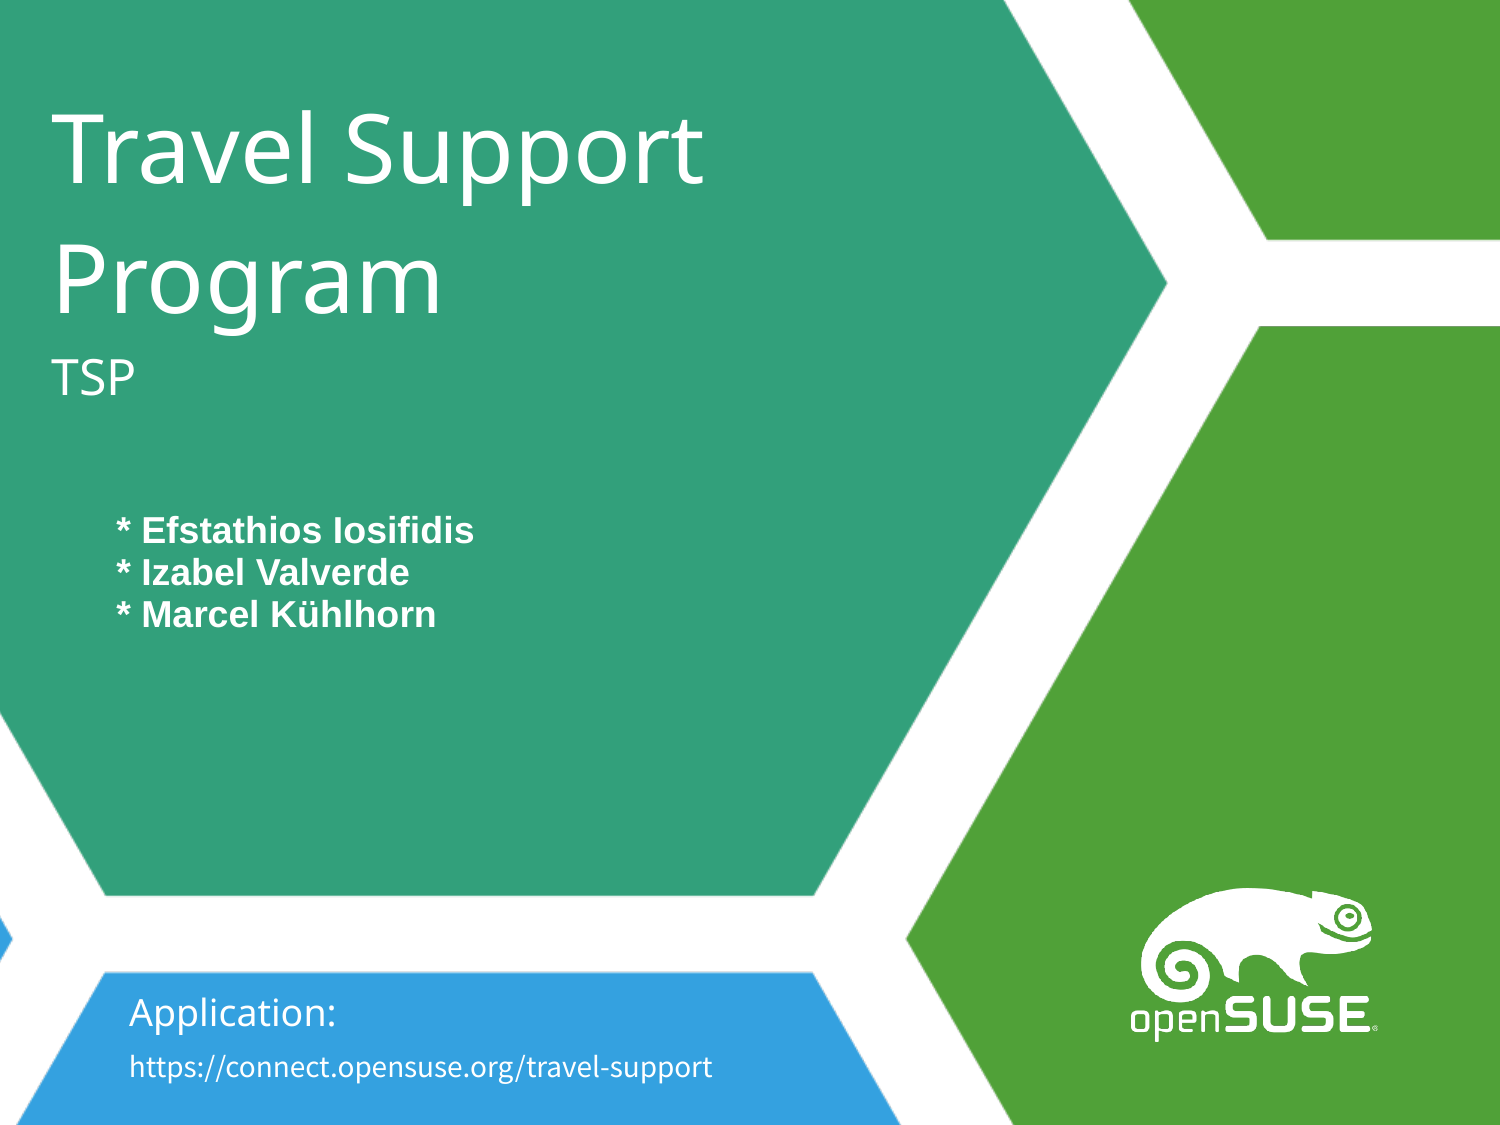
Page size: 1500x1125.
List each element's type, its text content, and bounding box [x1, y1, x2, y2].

title Travel Support Program TSP [51, 136, 1101, 410]
text_box * Efstathios Iosifidis * Izabel Valverde * Marcel Kühlhorn [101, 501, 490, 761]
list Application: https://connect.opensuse.org/travel-support [126, 986, 751, 1125]
picture [0, 0, 1500, 1125]
